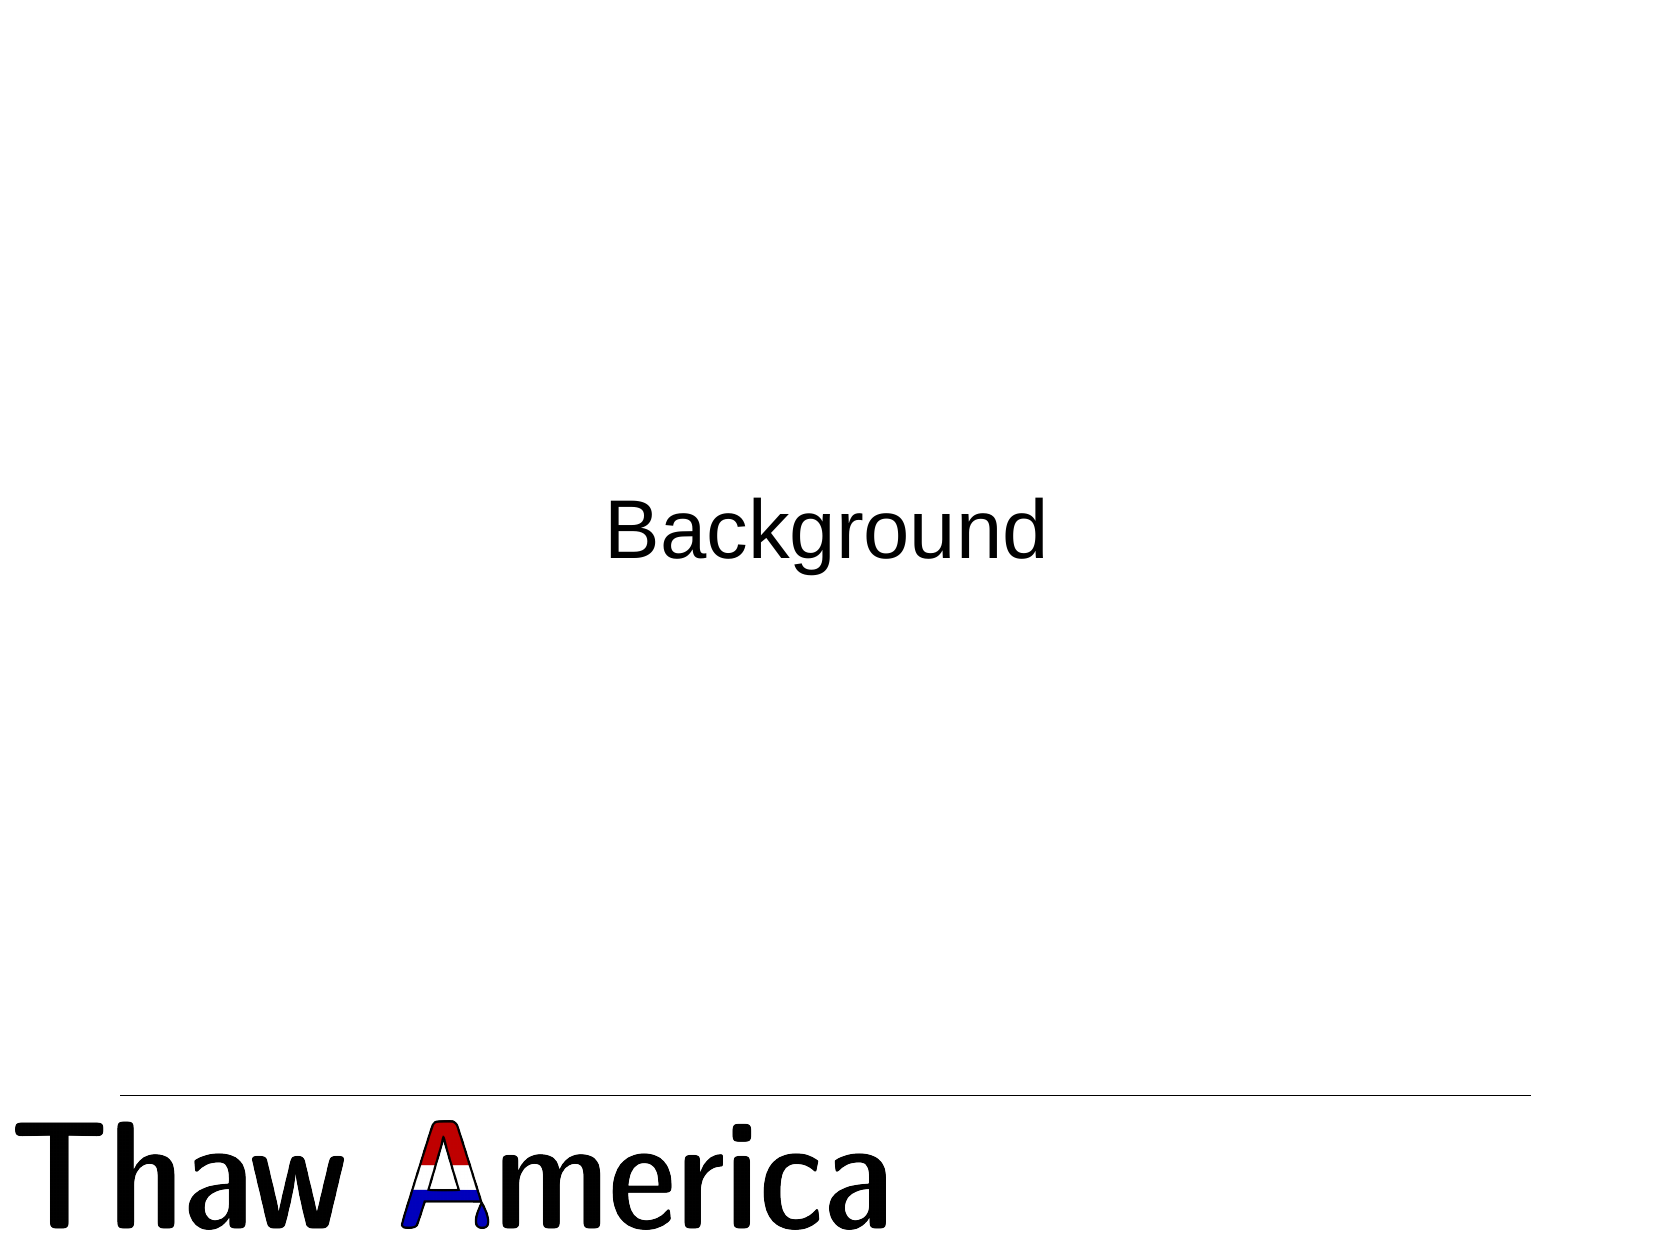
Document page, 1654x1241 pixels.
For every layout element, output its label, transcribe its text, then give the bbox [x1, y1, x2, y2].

subtitle Background [82, 49, 1571, 1010]
picture [15, 1120, 886, 1231]
